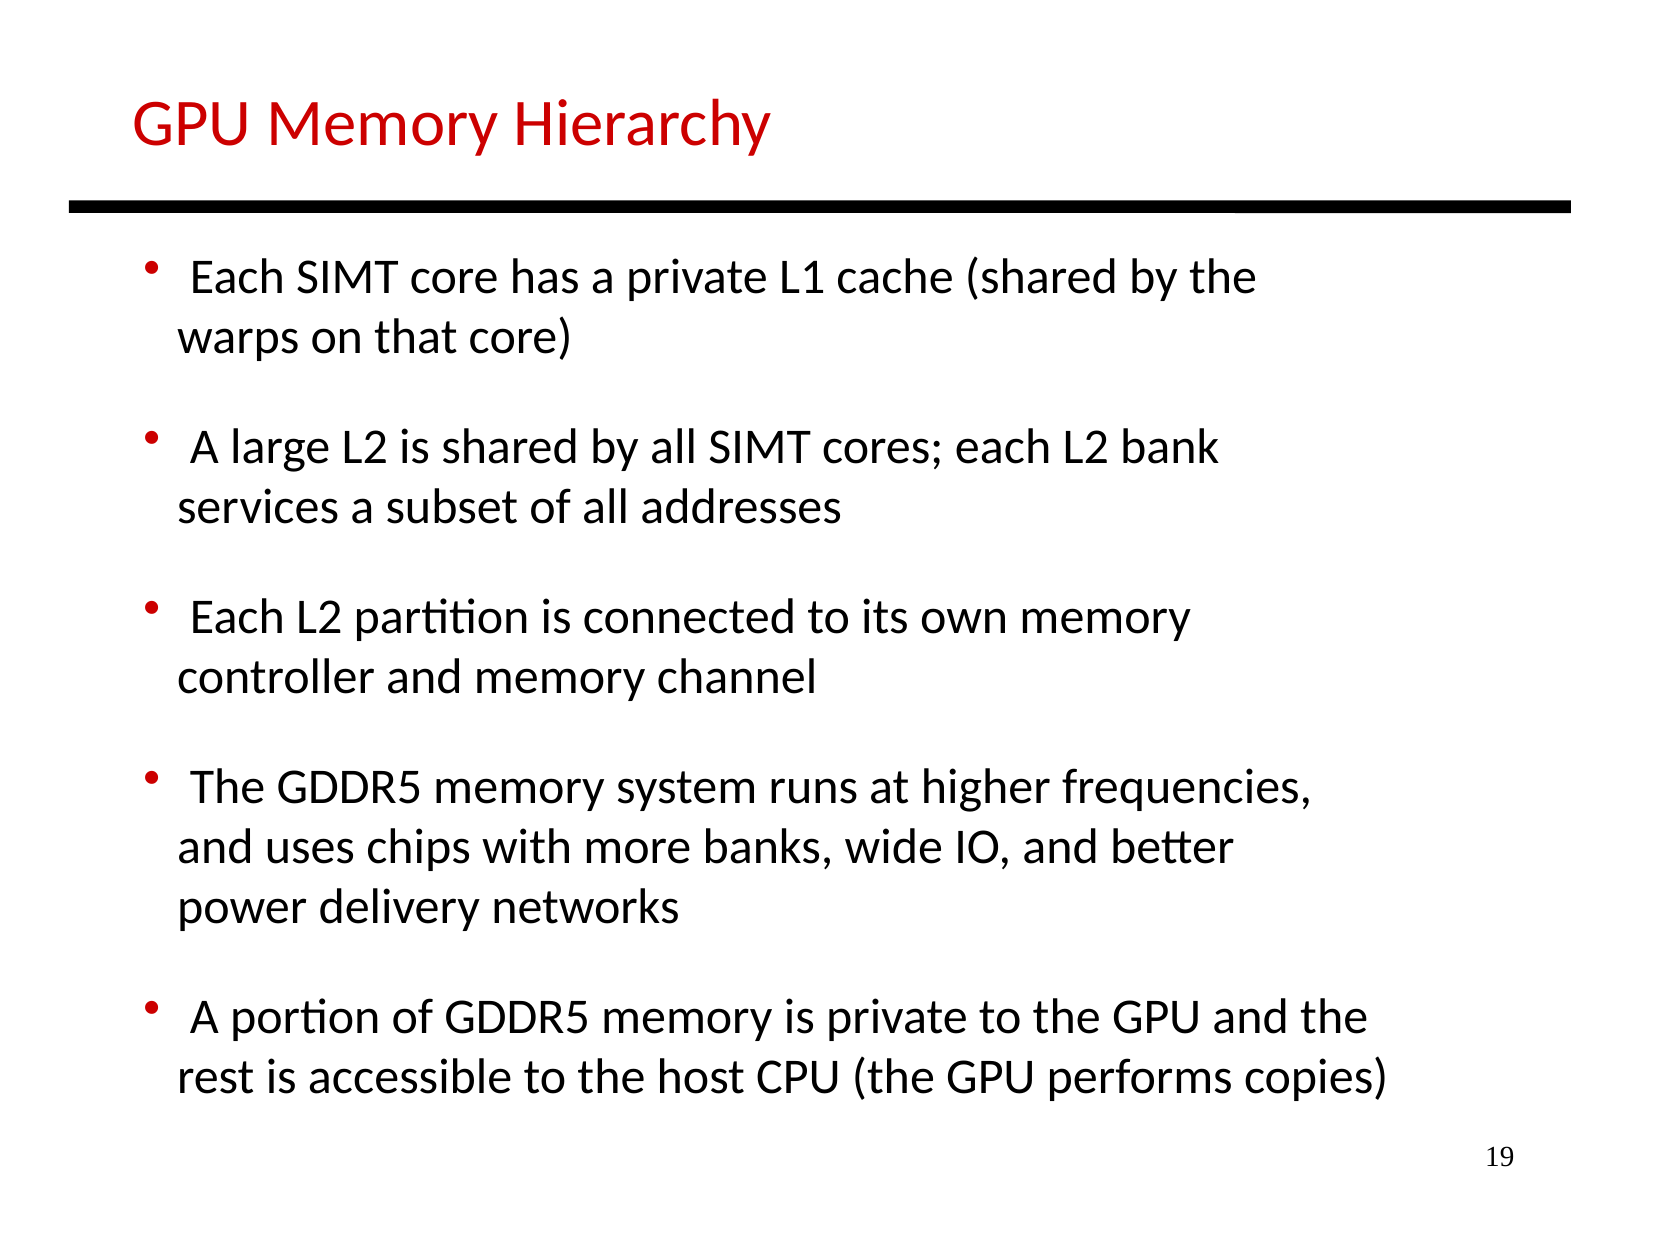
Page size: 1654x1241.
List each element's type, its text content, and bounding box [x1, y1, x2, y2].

text_box Each SIMT core has a private L1 cache (shared by the warps on that core) A large L2 is shared by all SIMT cores; each L2 bank services a subset of all addresses Each L2 partition is connected to its own memory controller and memory channel The GDDR5 memory system runs at higher frequencies, and uses chips with more banks, wide IO, and better power delivery networks A portion of GDDR5 memory is private to the GPU and the rest is accessible to the host CPU (the GPU performs copies) [128, 235, 1405, 1111]
text_box GPU Memory Hierarchy [117, 71, 788, 167]
slide_number <number> [1185, 1129, 1530, 1213]
